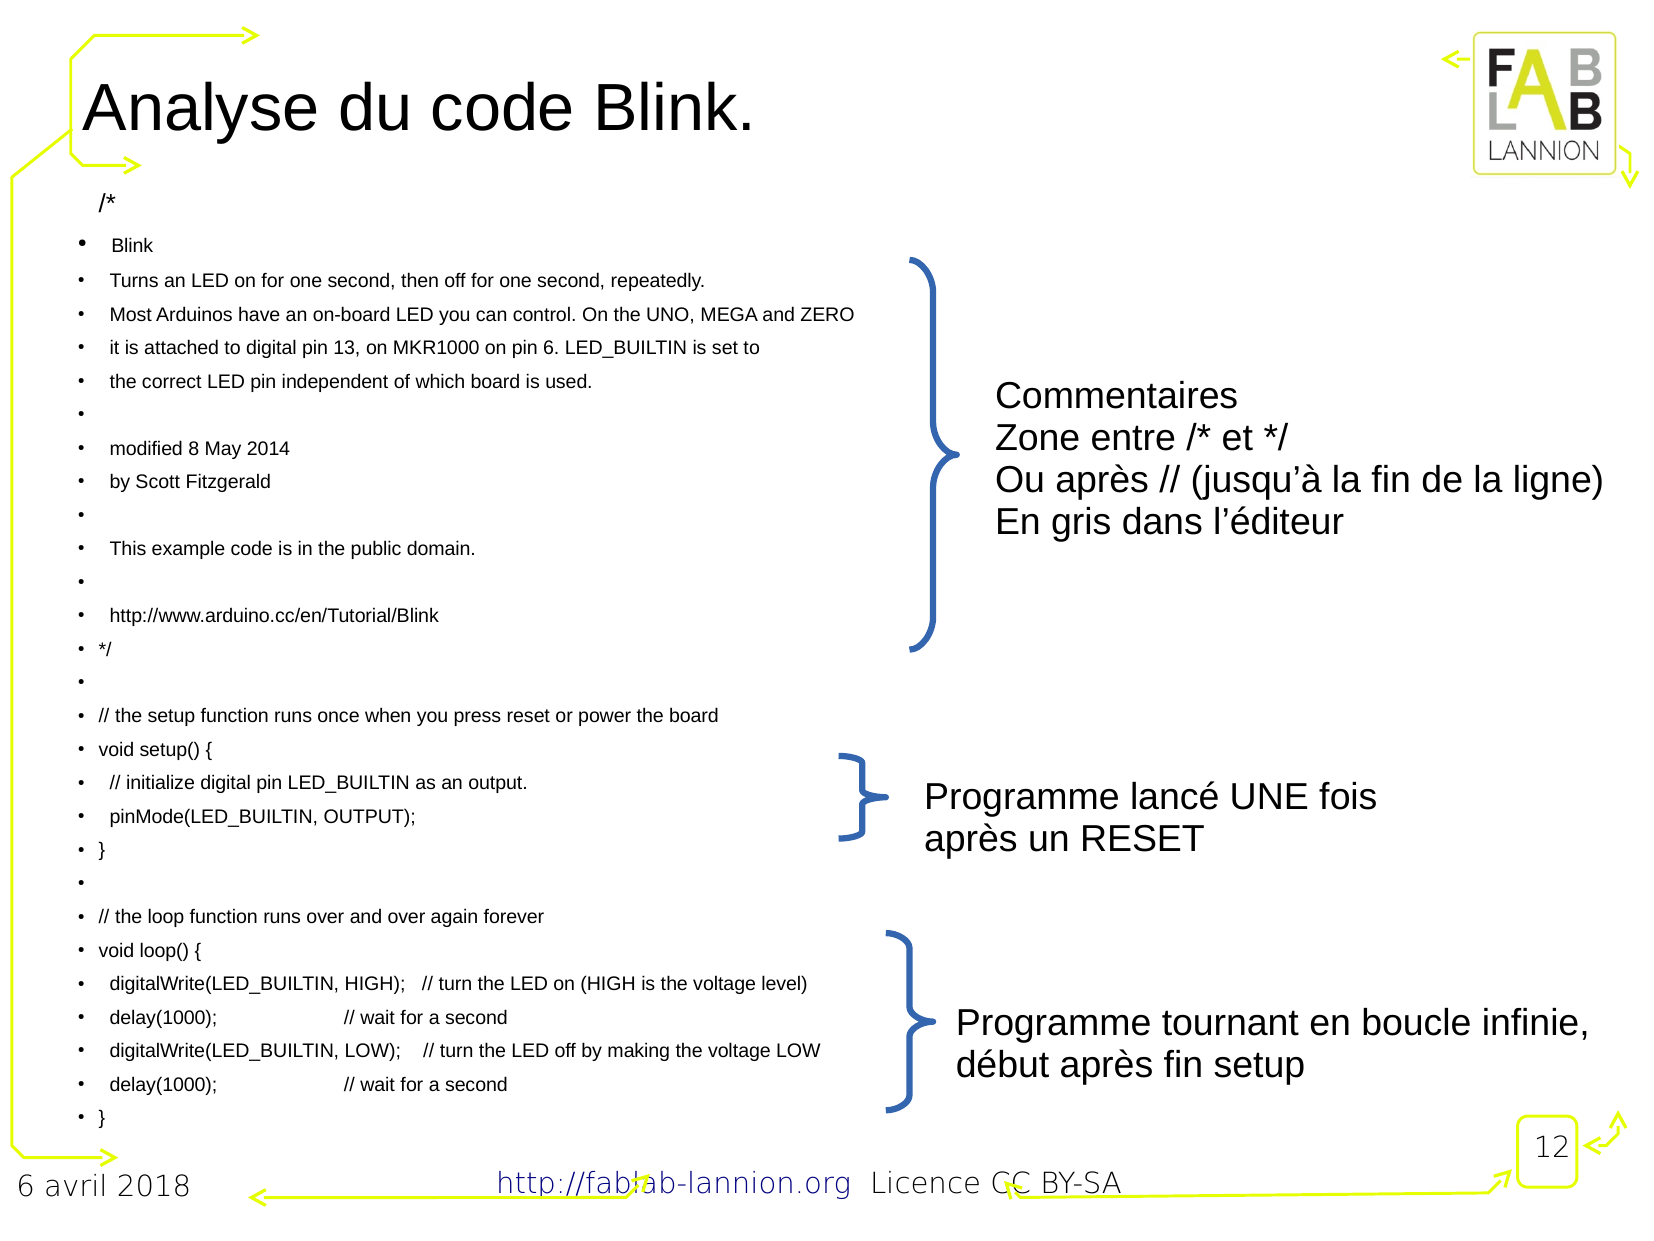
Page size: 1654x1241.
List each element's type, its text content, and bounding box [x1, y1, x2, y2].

text_box Commentaires Zone entre /* et */ Ou après // (jusqu’à la fin de la ligne) En gris dans l’éditeur [980, 367, 1620, 550]
text_box Programme tournant en boucle infinie, début après fin setup [941, 994, 1606, 1094]
list /* Blink Turns an LED on for one second, then off for one second, repeatedly. Most Arduinos have an on-board LED you can control. On the UNO, MEGA and ZERO it is attached to digital pin 13, on MKR1000 on pin 6. LED_BUILTIN is set to the correct LED pin independent of which board is used. modified 8 May 2014 by Scott Fitzgerald This example code is in the public domain. http://www.arduino.cc/en/Tutorial/Blink */ // the setup function runs once when you press reset or power the board void setup() { // initialize digital pin LED_BUILTIN as an output. pinMode(LED_BUILTIN, OUTPUT); } // the loop function runs over and over again forever void loop() { digitalWrite(LED_BUILTIN, HIGH); // turn the LED on (HIGH is the voltage level) delay(1000); // wait for a second digitalWrite(LED_BUILTIN, LOW); // turn the LED off by making the voltage LOW delay(1000); // wait for a second } [70, 188, 1560, 1134]
text_box Programme lancé UNE fois après un RESET [909, 767, 1526, 867]
picture [1470, 29, 1619, 178]
title Analyse du code Blink. [82, 49, 1441, 166]
